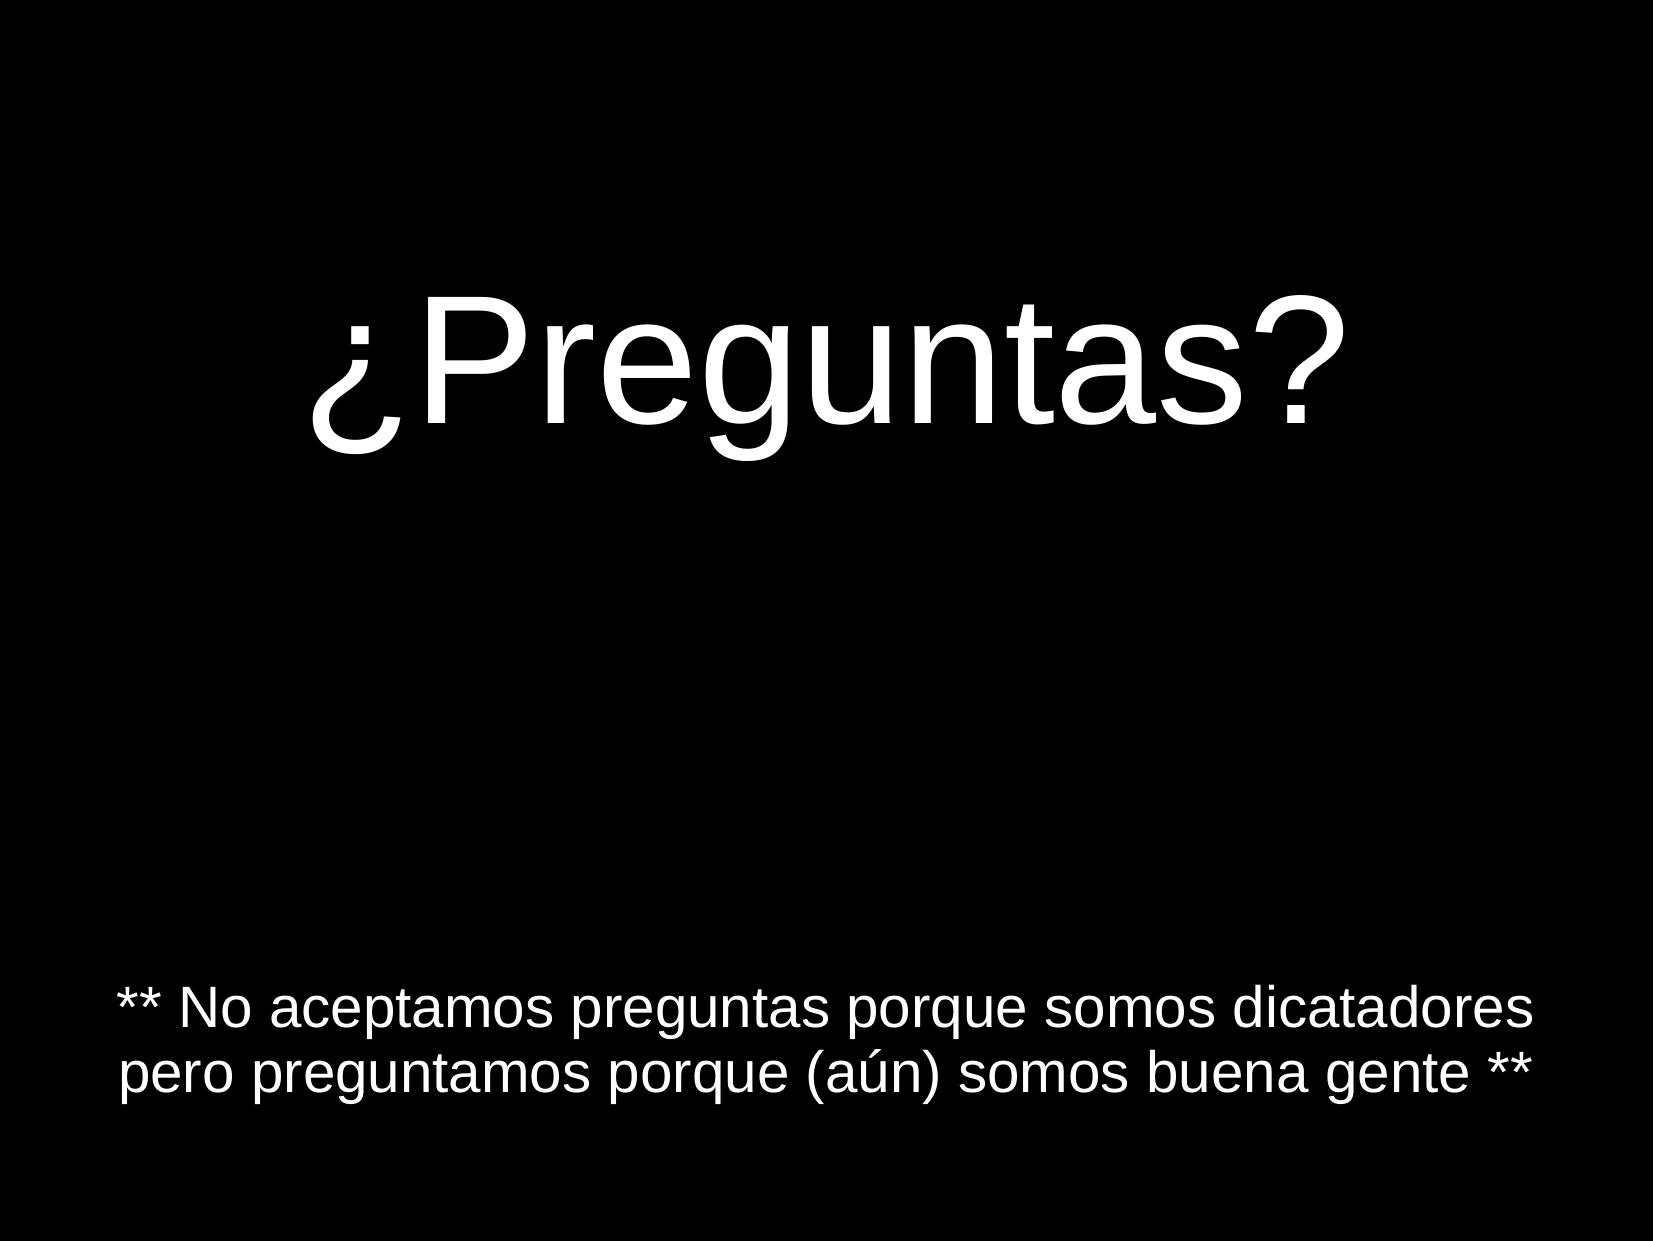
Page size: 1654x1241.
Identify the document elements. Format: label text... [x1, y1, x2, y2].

title ¿Preguntas? ** No aceptamos preguntas porque somos dicatadores pero preguntamos porque (aún) somos buena gente ** [82, 51, 1571, 1106]
